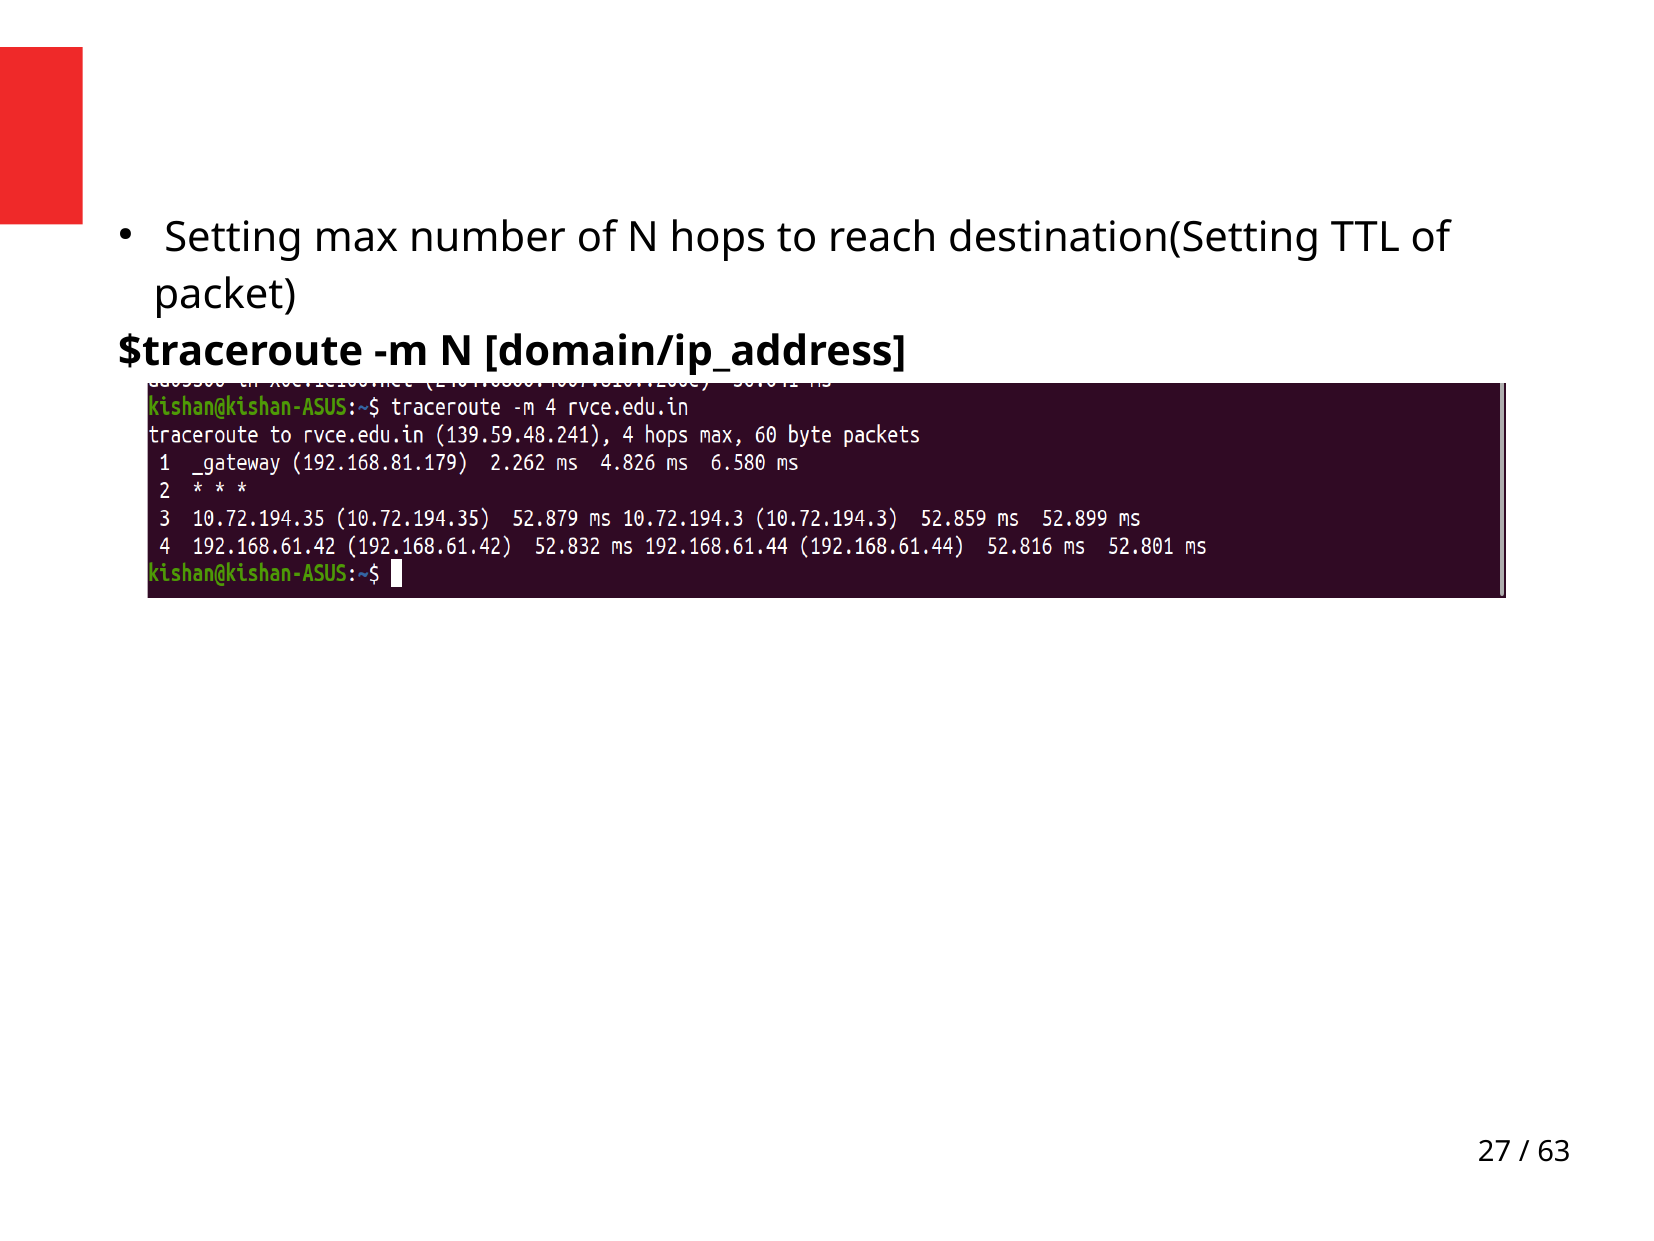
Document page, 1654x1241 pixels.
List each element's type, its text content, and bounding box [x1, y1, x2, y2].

subtitle Setting max number of N hops to reach destination(Setting TTL of packet) $traceroute -m N [domain/ip_address] [118, 206, 1536, 1031]
picture [147, 383, 1506, 598]
